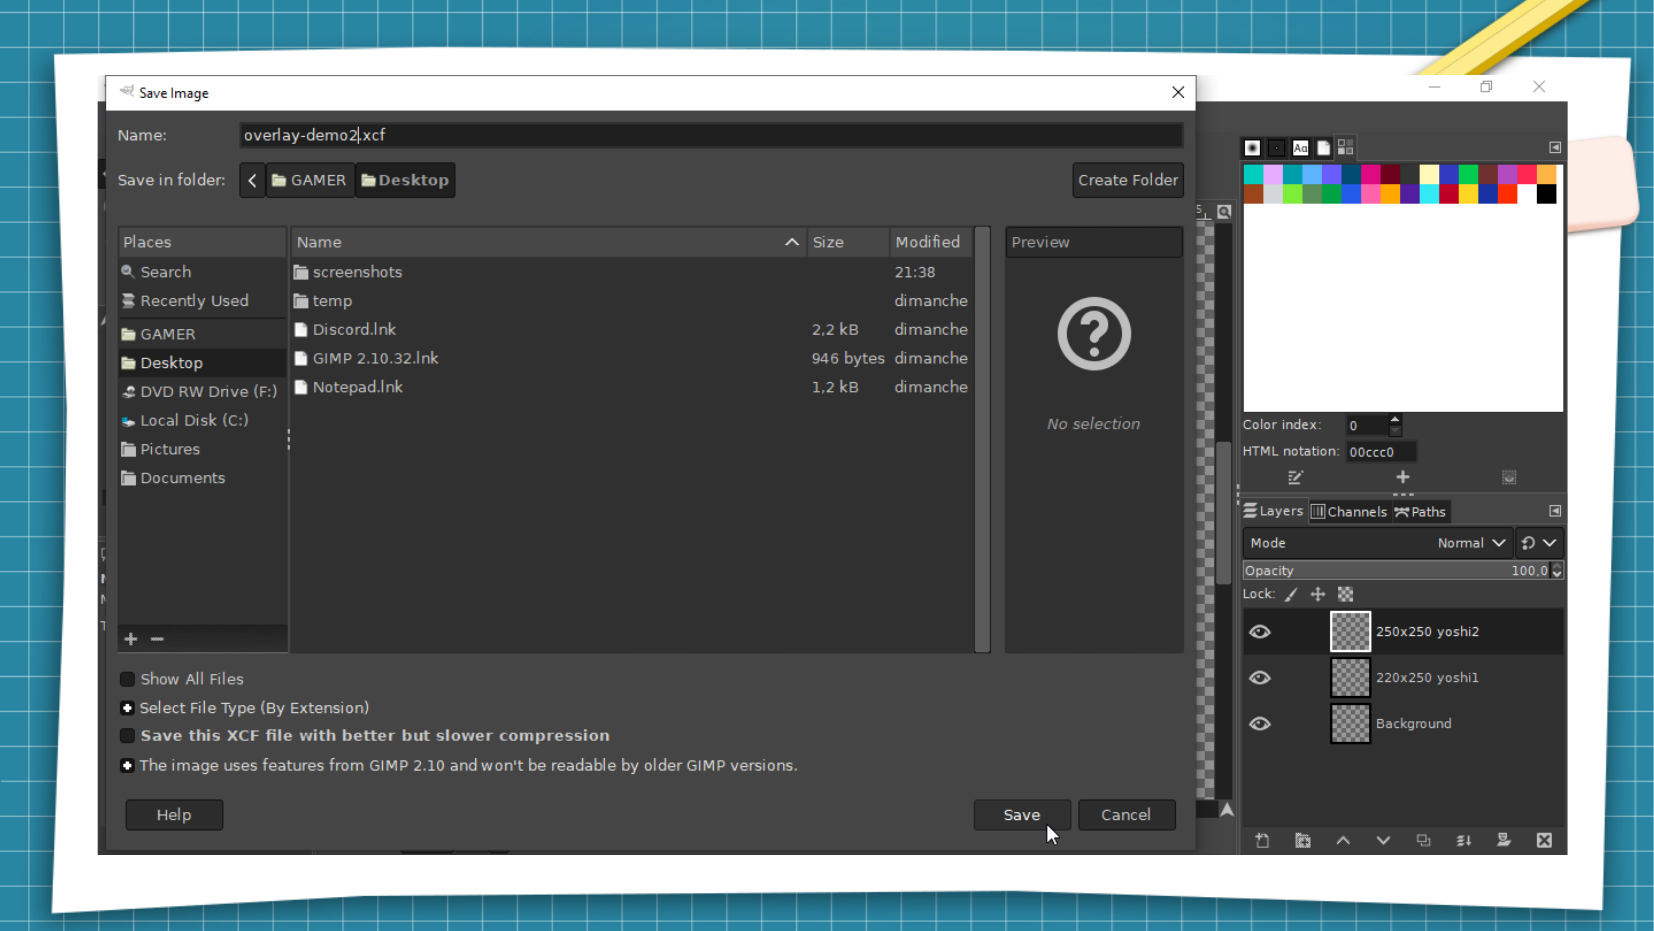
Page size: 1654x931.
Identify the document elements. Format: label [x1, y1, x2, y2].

picture [97, 75, 1568, 855]
